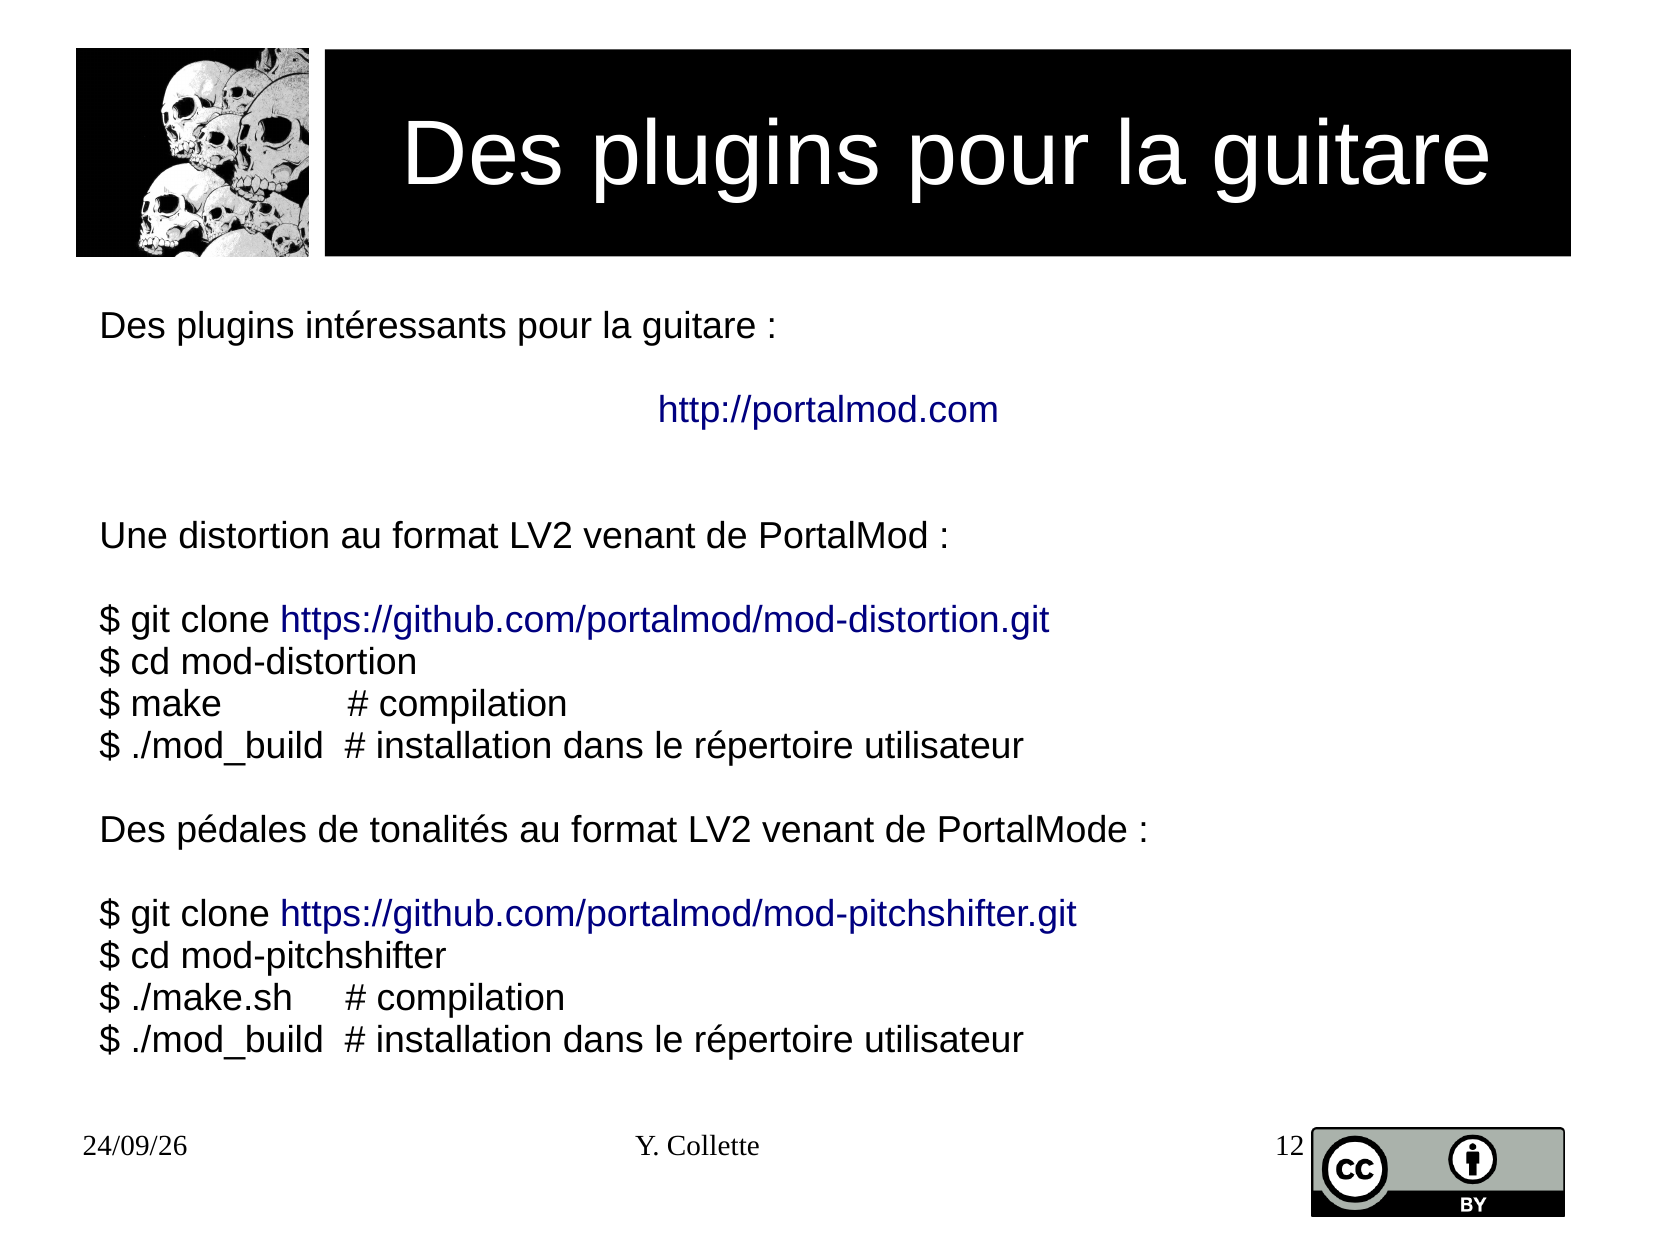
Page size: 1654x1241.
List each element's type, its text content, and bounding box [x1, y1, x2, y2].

title Des plugins pour la guitare [324, 49, 1571, 257]
picture [76, 48, 309, 257]
picture [1311, 1127, 1565, 1217]
text_box Des plugins intéressants pour la guitare : http://portalmod.com Une distortion au format LV2 venant de PortalMod : $ git clone https://github.com/portalmod/mod-distortion.git $ cd mod-distortion $ make # compilation $ ./mod_build # installation dans le répertoire utilisateur Des pédales de tonalités au format LV2 venant de PortalMode : $ git clone https://github.com/portalmod/mod-pitchshifter.git $ cd mod-pitchshifter $ ./make.sh # compilation $ ./mod_build # installation dans le répertoire utilisateur [84, 297, 1573, 1068]
